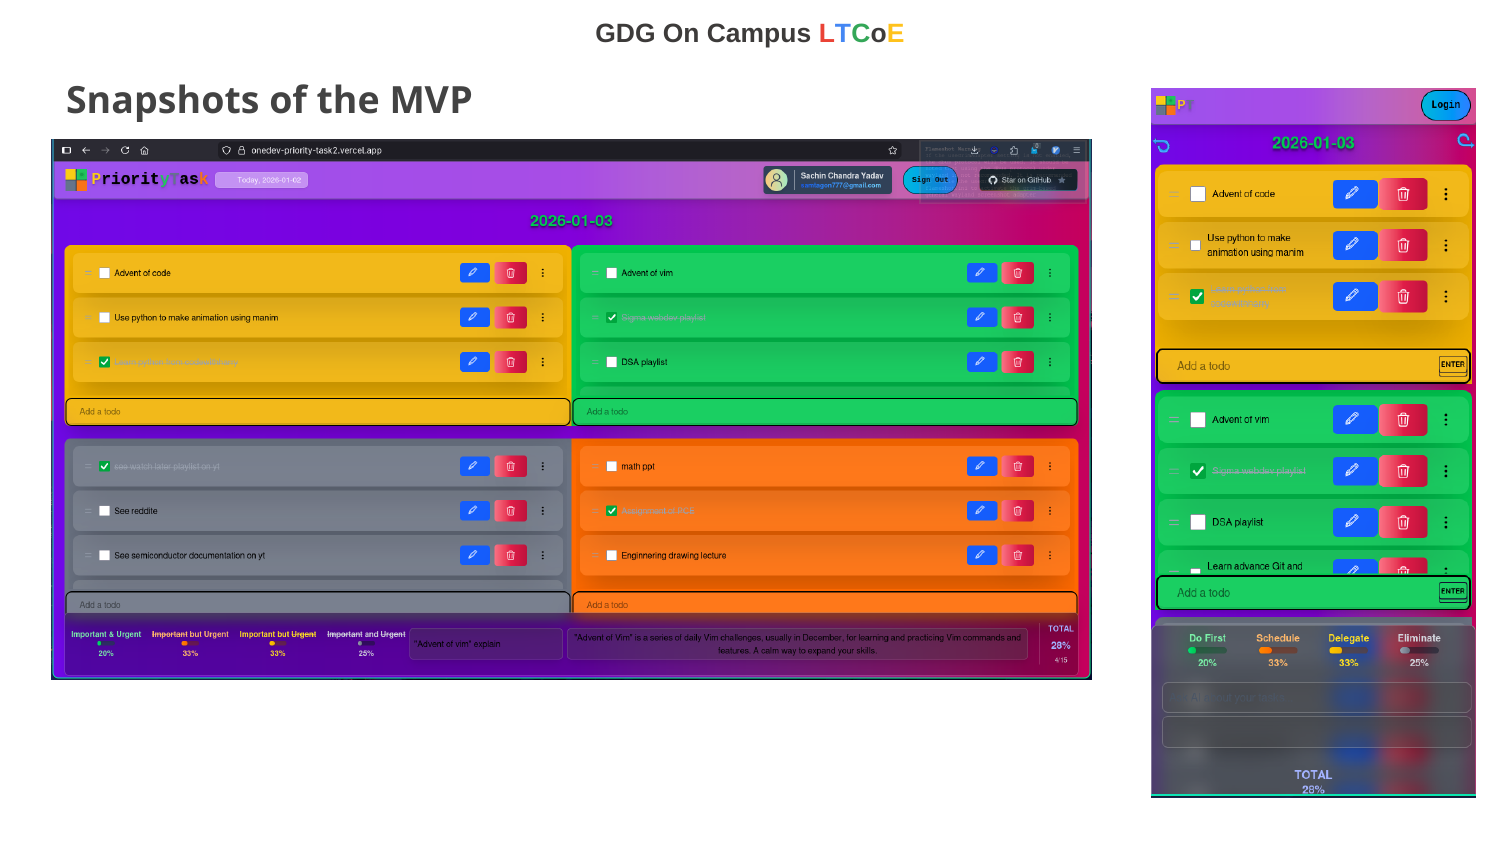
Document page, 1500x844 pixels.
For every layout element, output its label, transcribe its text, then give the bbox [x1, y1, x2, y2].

picture [1151, 88, 1476, 798]
picture [51, 139, 1092, 680]
title GDG On Campus LTCoE [51, 0, 1449, 59]
list Snapshots of the MVP [51, 59, 1449, 620]
